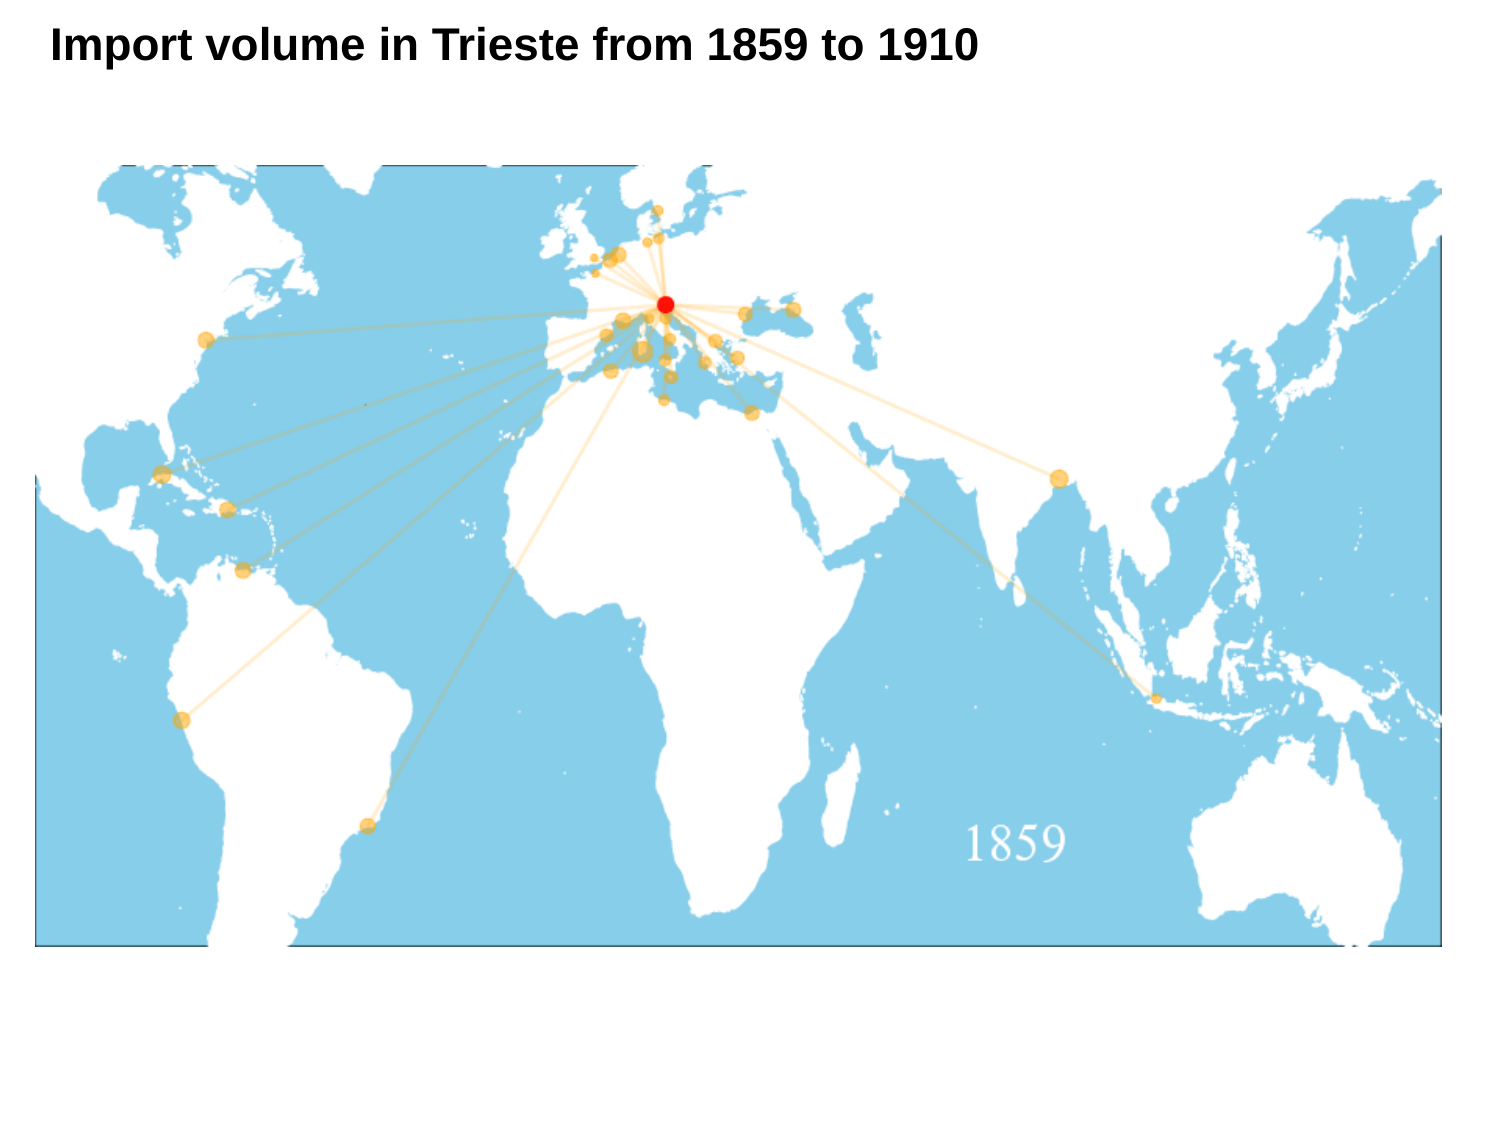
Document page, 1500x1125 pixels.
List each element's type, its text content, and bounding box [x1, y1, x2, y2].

picture [35, 165, 1442, 947]
text_box Import volume in Trieste from 1859 to 1910 [35, 11, 1303, 198]
